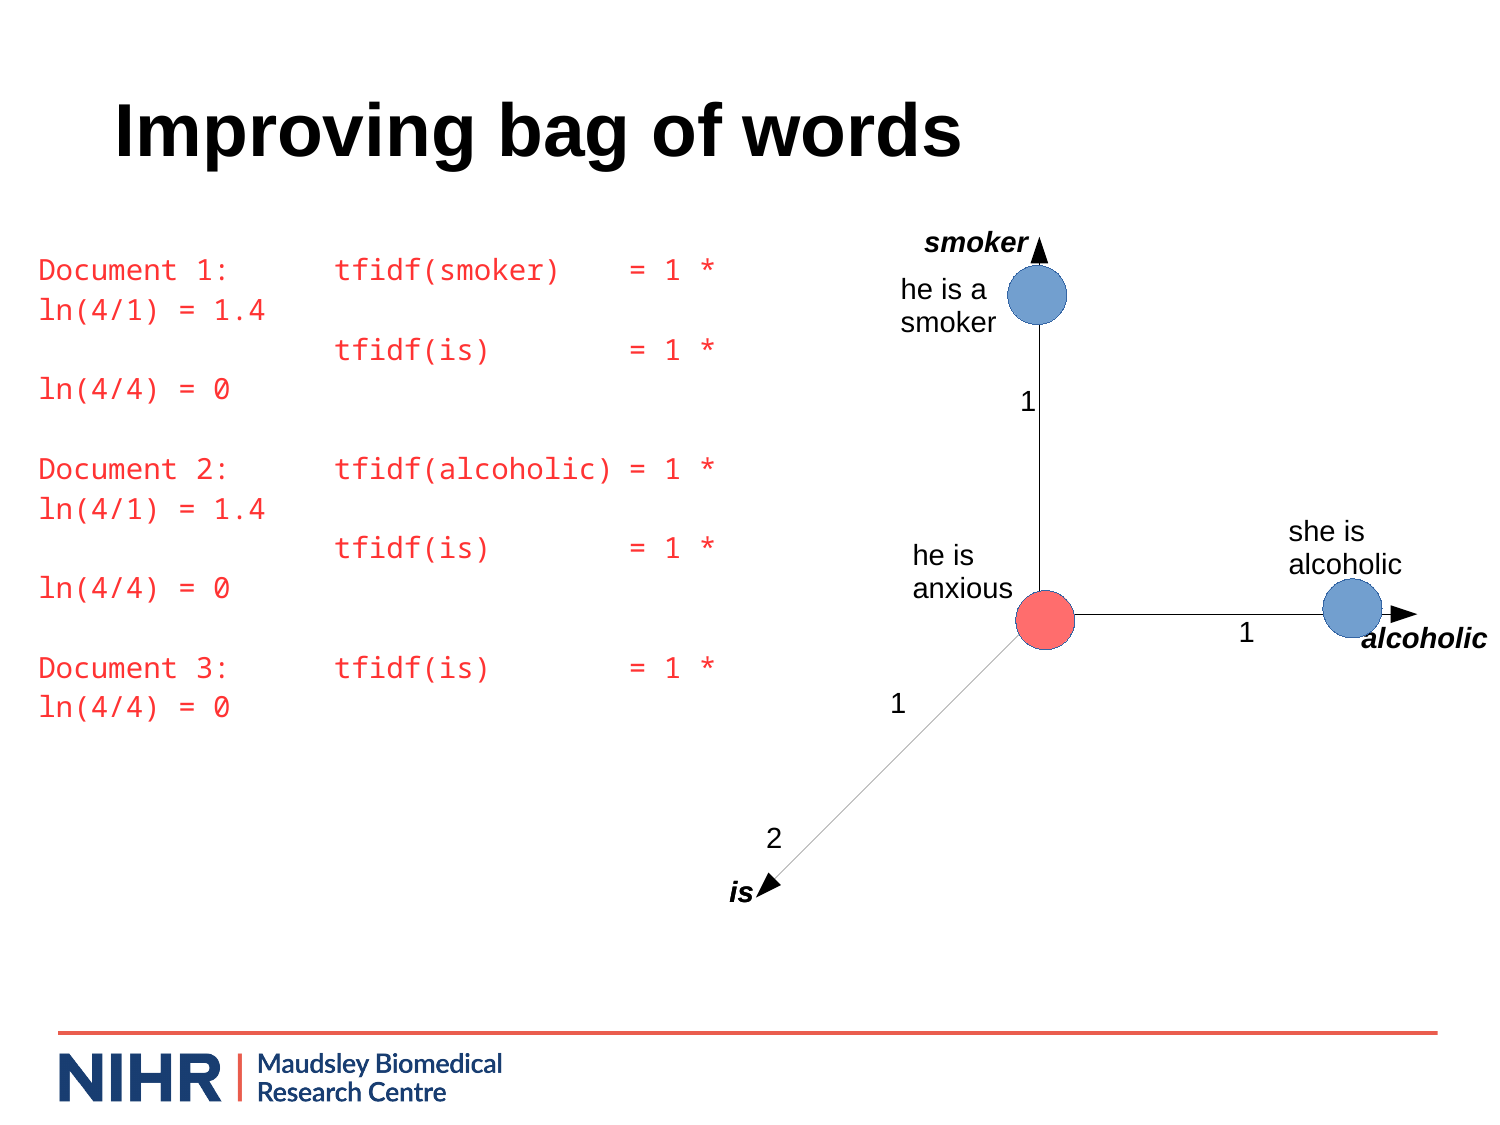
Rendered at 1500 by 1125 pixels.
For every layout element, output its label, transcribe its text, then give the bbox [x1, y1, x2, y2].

text_box [1012, 265, 1067, 325]
text_box [1015, 590, 1075, 650]
text_box he is anxious [897, 531, 1029, 612]
text_box [1322, 589, 1383, 638]
text_box smoker [909, 218, 1044, 267]
text_box 1 [1223, 608, 1270, 656]
text_box Improving bag of words [100, 84, 1105, 180]
text_box is [714, 868, 769, 916]
text_box she is alcoholic [1273, 507, 1418, 589]
text_box he is a smoker [885, 265, 1012, 346]
text_box 2 [751, 814, 798, 863]
text_box 1 [875, 679, 922, 727]
text_box Document 1: tfidf(smoker) = 1 * ln(4/1) = 1.4 tfidf(is) = 1 * ln(4/4) = 0 Document 2: tfidf(alcoholic) = 1 * ln(4/1) = 1.4 tfidf(is) = 1 * ln(4/4) = 0 Document 3: tfidf(is) = 1 * ln(4/4) = 0 [23, 242, 798, 661]
text_box alcoholic [1346, 614, 1500, 662]
text_box 1 [1005, 377, 1052, 426]
picture [29, 1018, 531, 1125]
